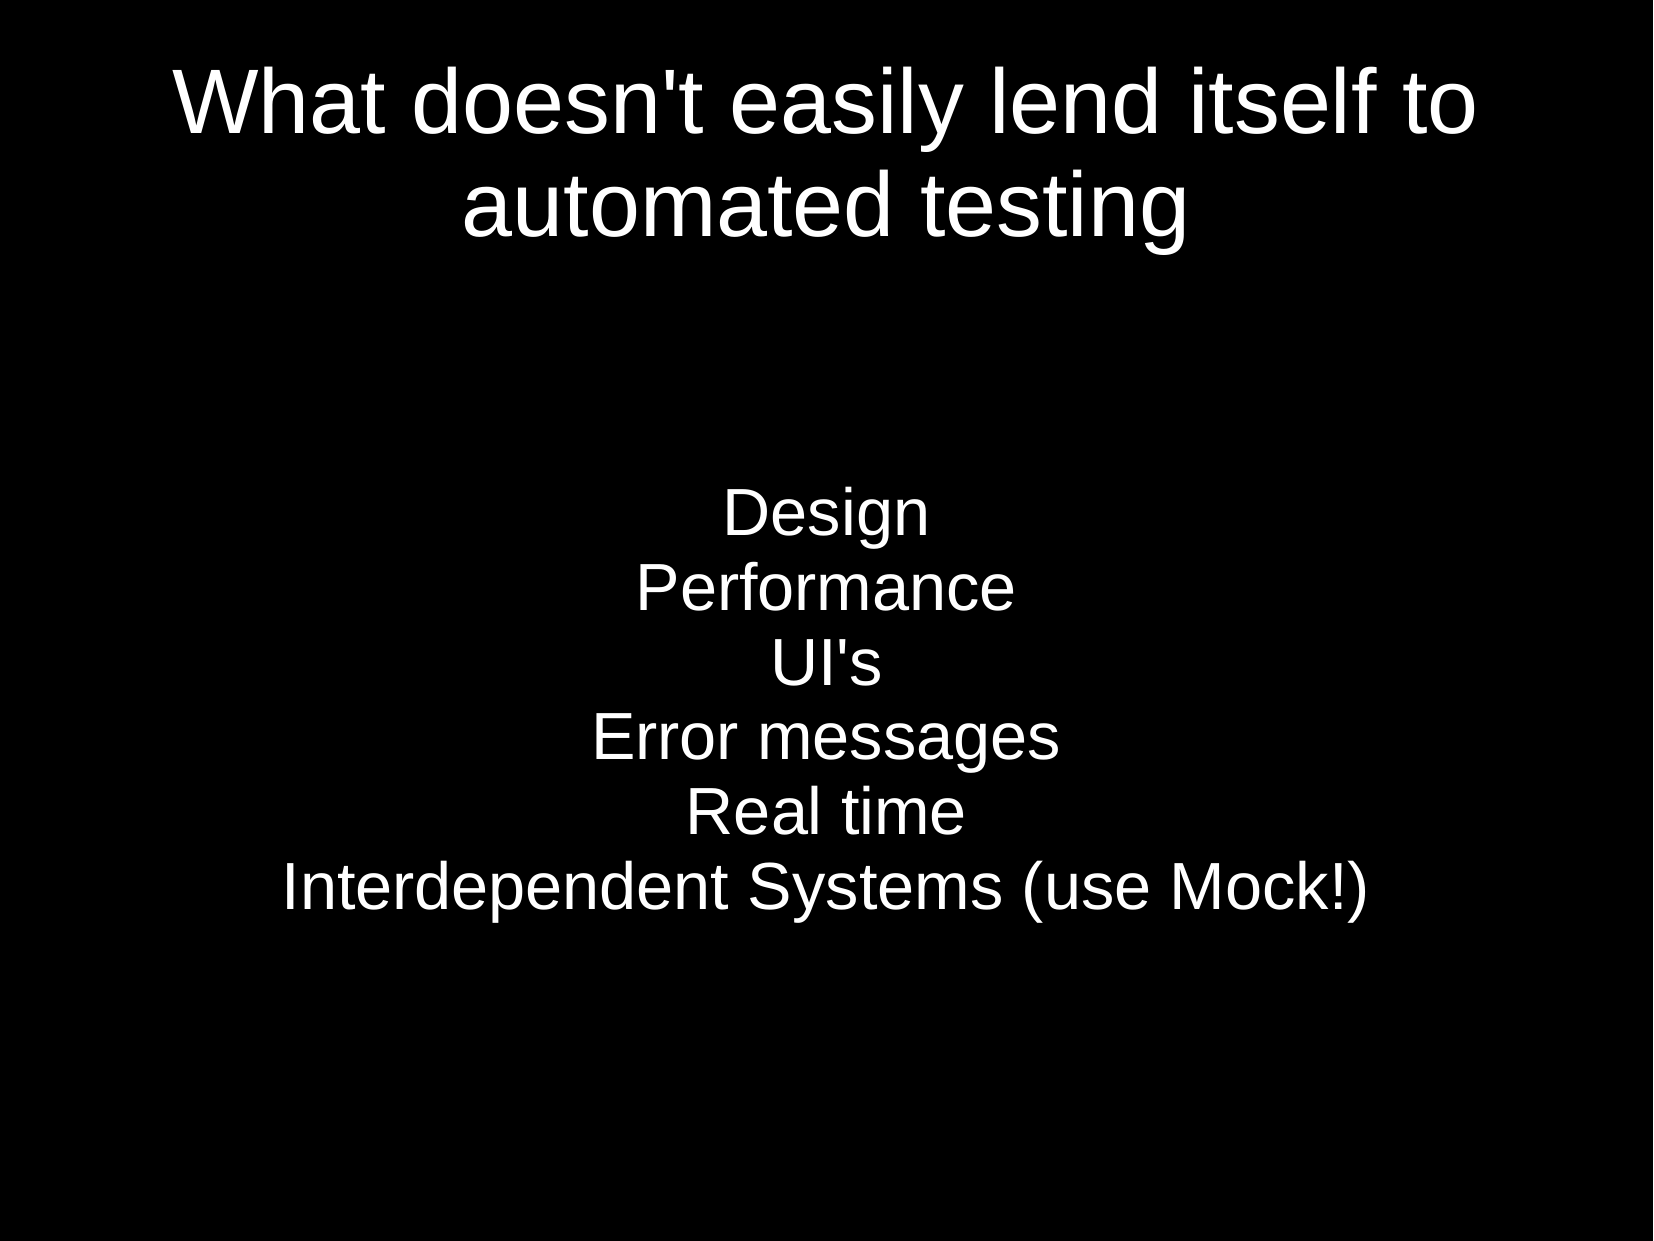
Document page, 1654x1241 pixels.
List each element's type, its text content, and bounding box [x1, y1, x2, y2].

subtitle Design Performance UI's Error messages Real time Interdependent Systems (use Mock!) [82, 290, 1571, 1109]
title What doesn't easily lend itself to automated testing [82, 49, 1571, 257]
